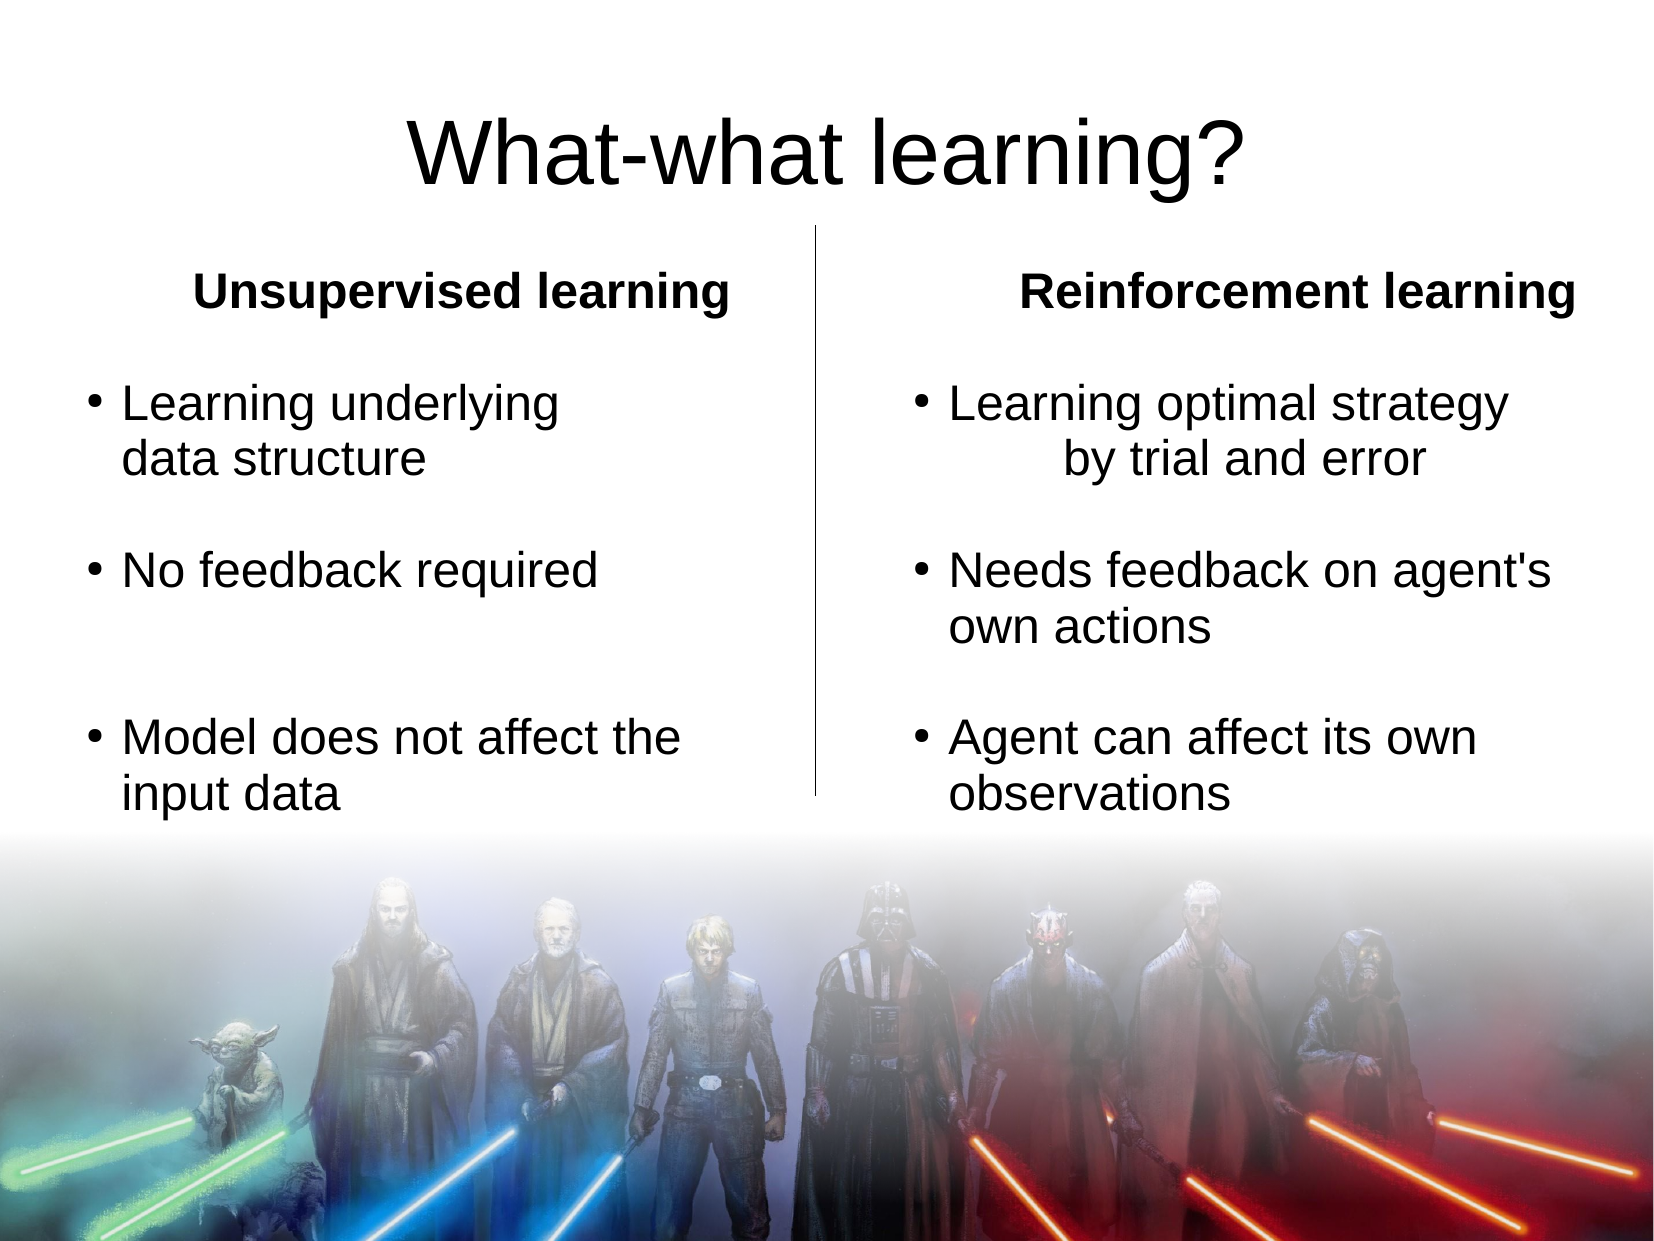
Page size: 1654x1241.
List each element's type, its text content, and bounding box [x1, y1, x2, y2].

title What-what learning? [82, 49, 1571, 257]
text_box Unsupervised learning Learning underlying data structure No feedback required Model does not affect the input data [35, 255, 801, 834]
text_box Reinforcement learning Learning optimal strategy by trial and error Needs feedback on agent's own actions Agent can affect its own observations [862, 256, 1628, 834]
picture [0, 830, 1654, 1241]
